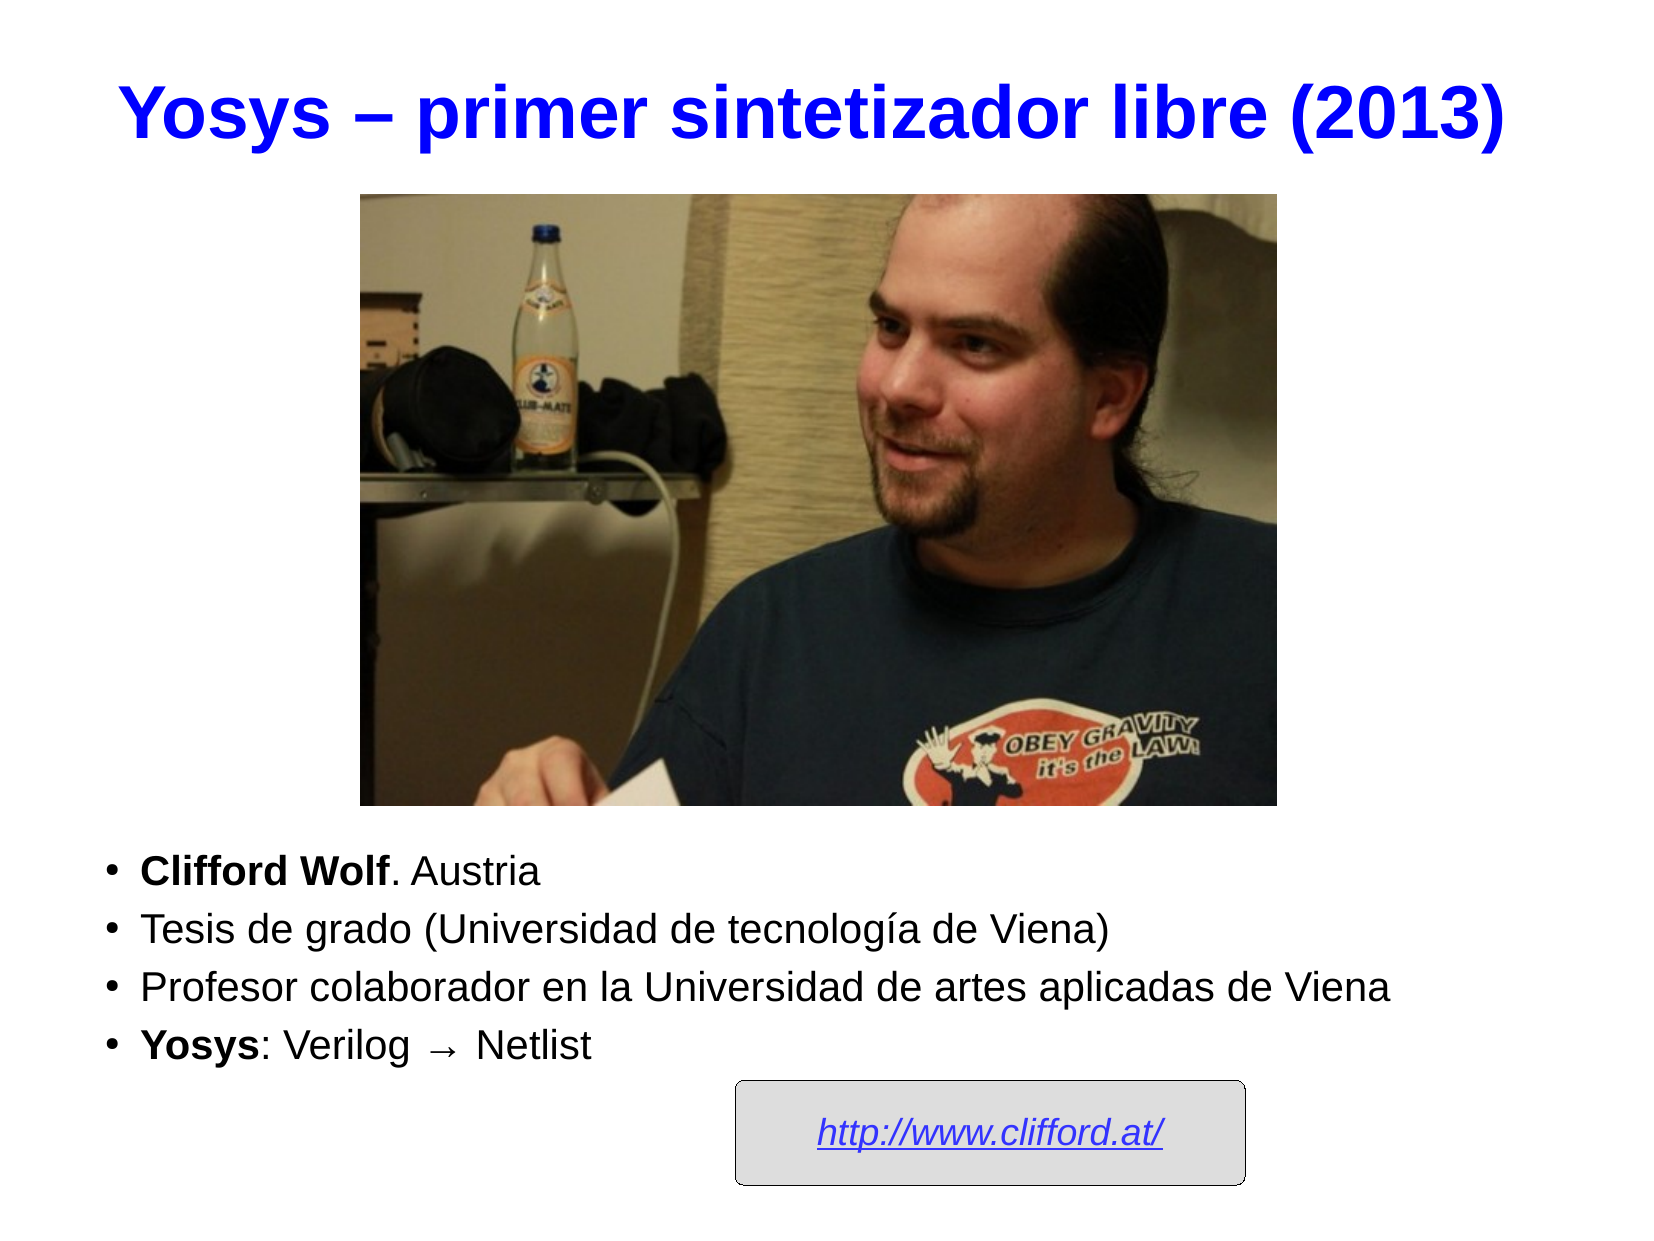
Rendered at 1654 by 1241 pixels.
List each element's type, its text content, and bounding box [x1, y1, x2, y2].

picture [360, 194, 1277, 806]
text_box http://www.clifford.at/ [735, 1080, 1246, 1186]
text_box Yosys – primer sintetizador libre (2013) [64, 59, 1561, 166]
text_box Clifford Wolf. Austria Tesis de grado (Universidad de tecnología de Viena) Profesor colaborador en la Universidad de artes aplicadas de Viena Yosys: Verilog → Netlist [90, 840, 1531, 1102]
